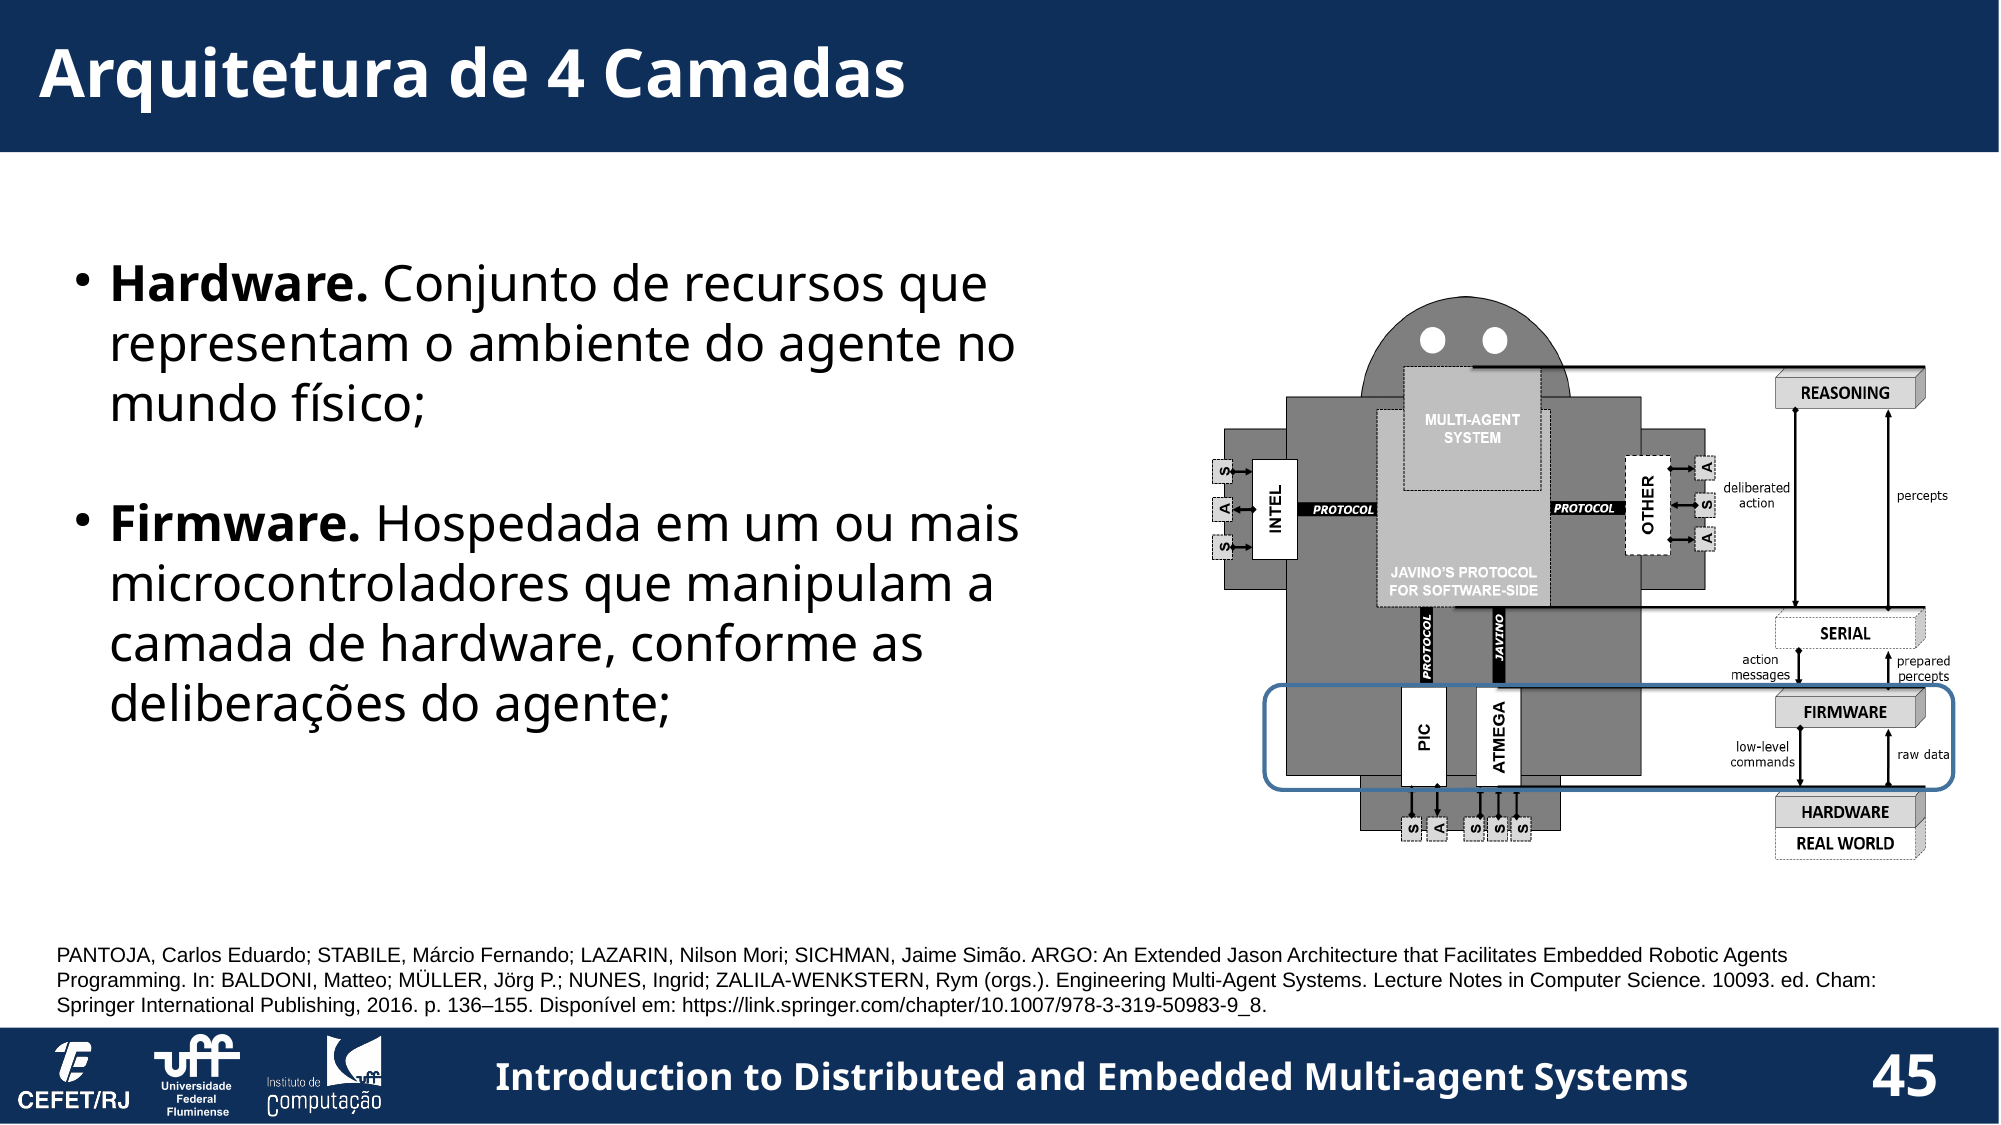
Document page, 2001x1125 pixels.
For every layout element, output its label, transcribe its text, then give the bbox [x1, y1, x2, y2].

picture [1211, 296, 1967, 867]
picture [265, 1033, 383, 1117]
picture [18, 1021, 129, 1125]
text_box PANTOJA, Carlos Eduardo; STABILE, Márcio Fernando; LAZARIN, Nilson Mori; SICHMAN, Jaime Simão. ARGO: An Extended Jason Architecture that Facilitates Embedded Robotic Agents Programming. In: BALDONI, Matteo; MÜLLER, Jörg P.; NUNES, Ingrid; ZALILA-WENKSTERN, Rym (orgs.). Engineering Multi-Agent Systems. Lecture Notes in Computer Science. 10093. ed. Cham: Springer International Publishing, 2016. p. 136–155. Disponível em: https://link.springer.com/chapter/10.1007/978-3-319-50983-9_8. [41, 934, 1937, 1025]
text_box Hardware. Conjunto de recursos que representam o ambiente do agente no mundo físico; Firmware. Hospedada em um ou mais microcontroladores que manipulam a camada de hardware, conforme as deliberações do agente; [59, 243, 1170, 739]
picture [153, 1033, 241, 1121]
text_box Arquitetura de 4 Camadas [25, 23, 1998, 116]
